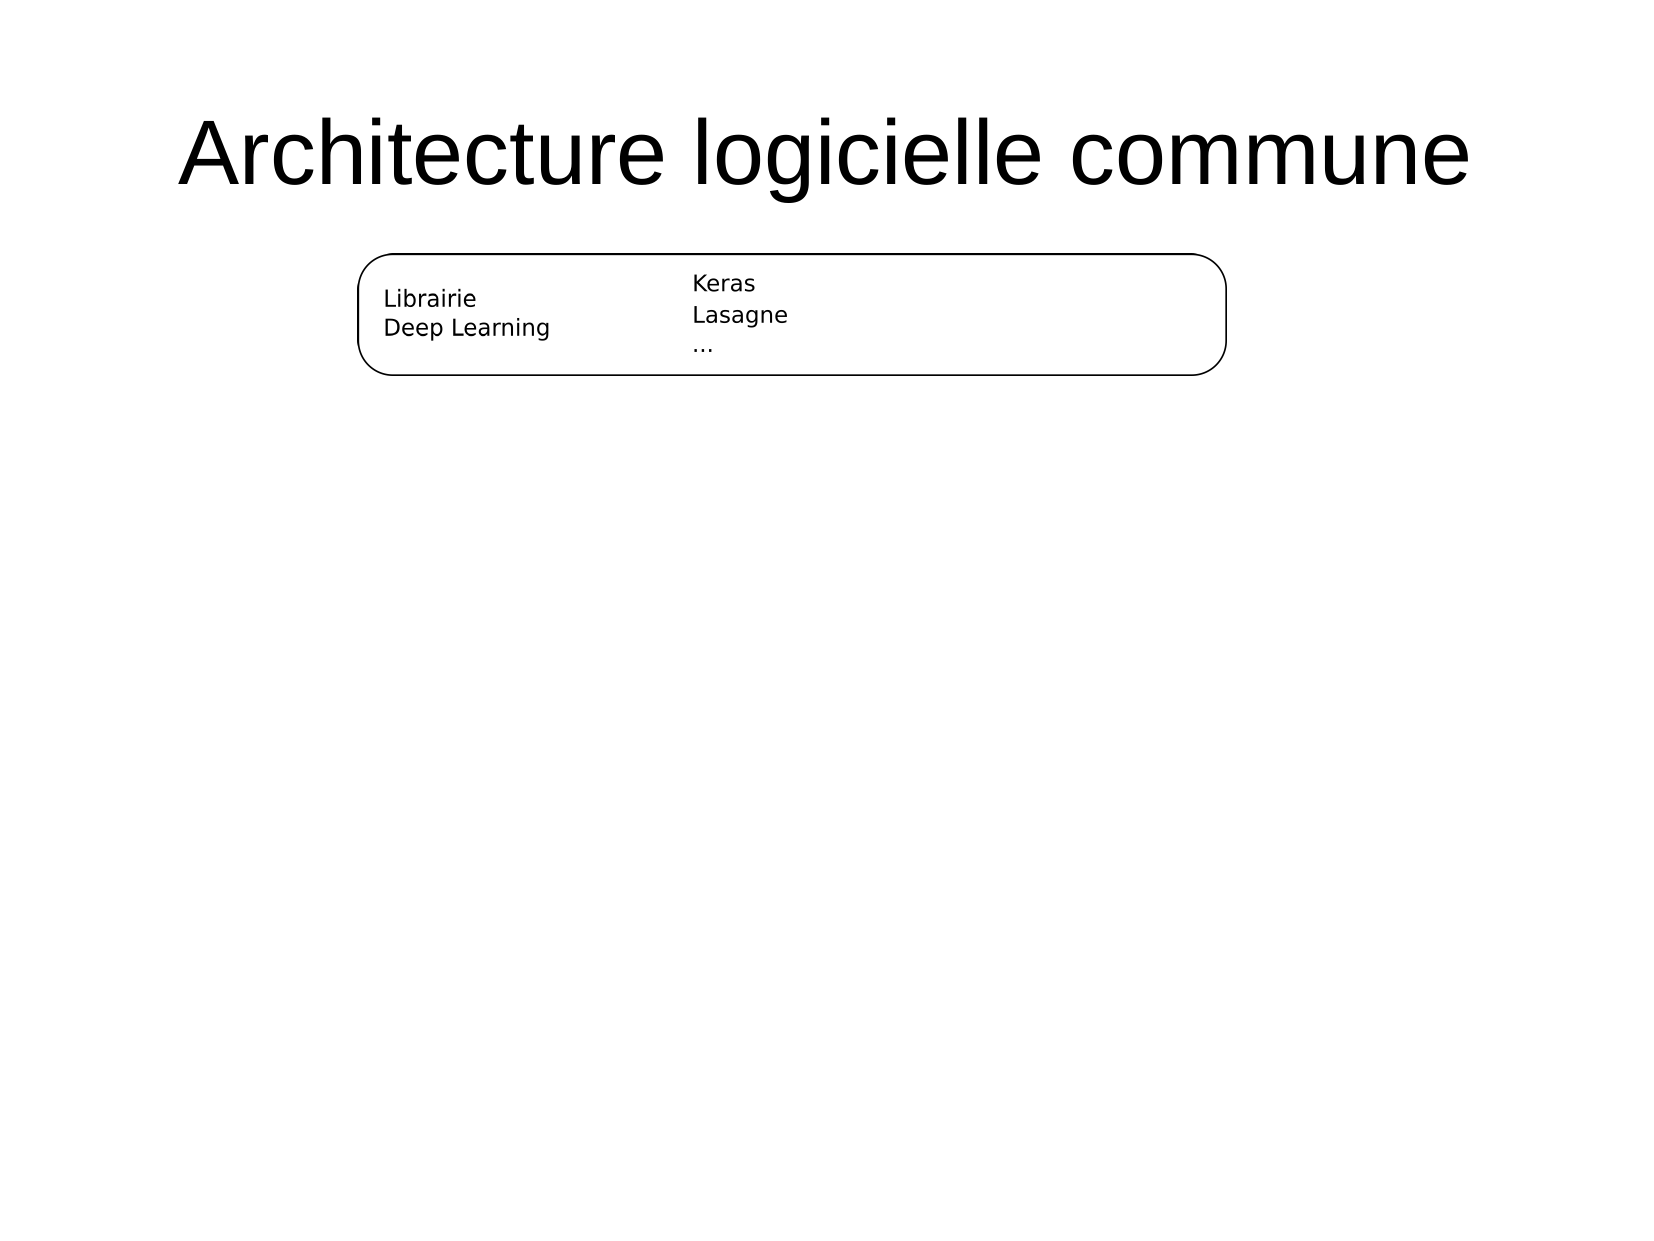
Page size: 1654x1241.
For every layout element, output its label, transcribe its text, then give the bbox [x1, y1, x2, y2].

picture [357, 253, 1227, 376]
title Architecture logicielle commune [82, 49, 1571, 257]
